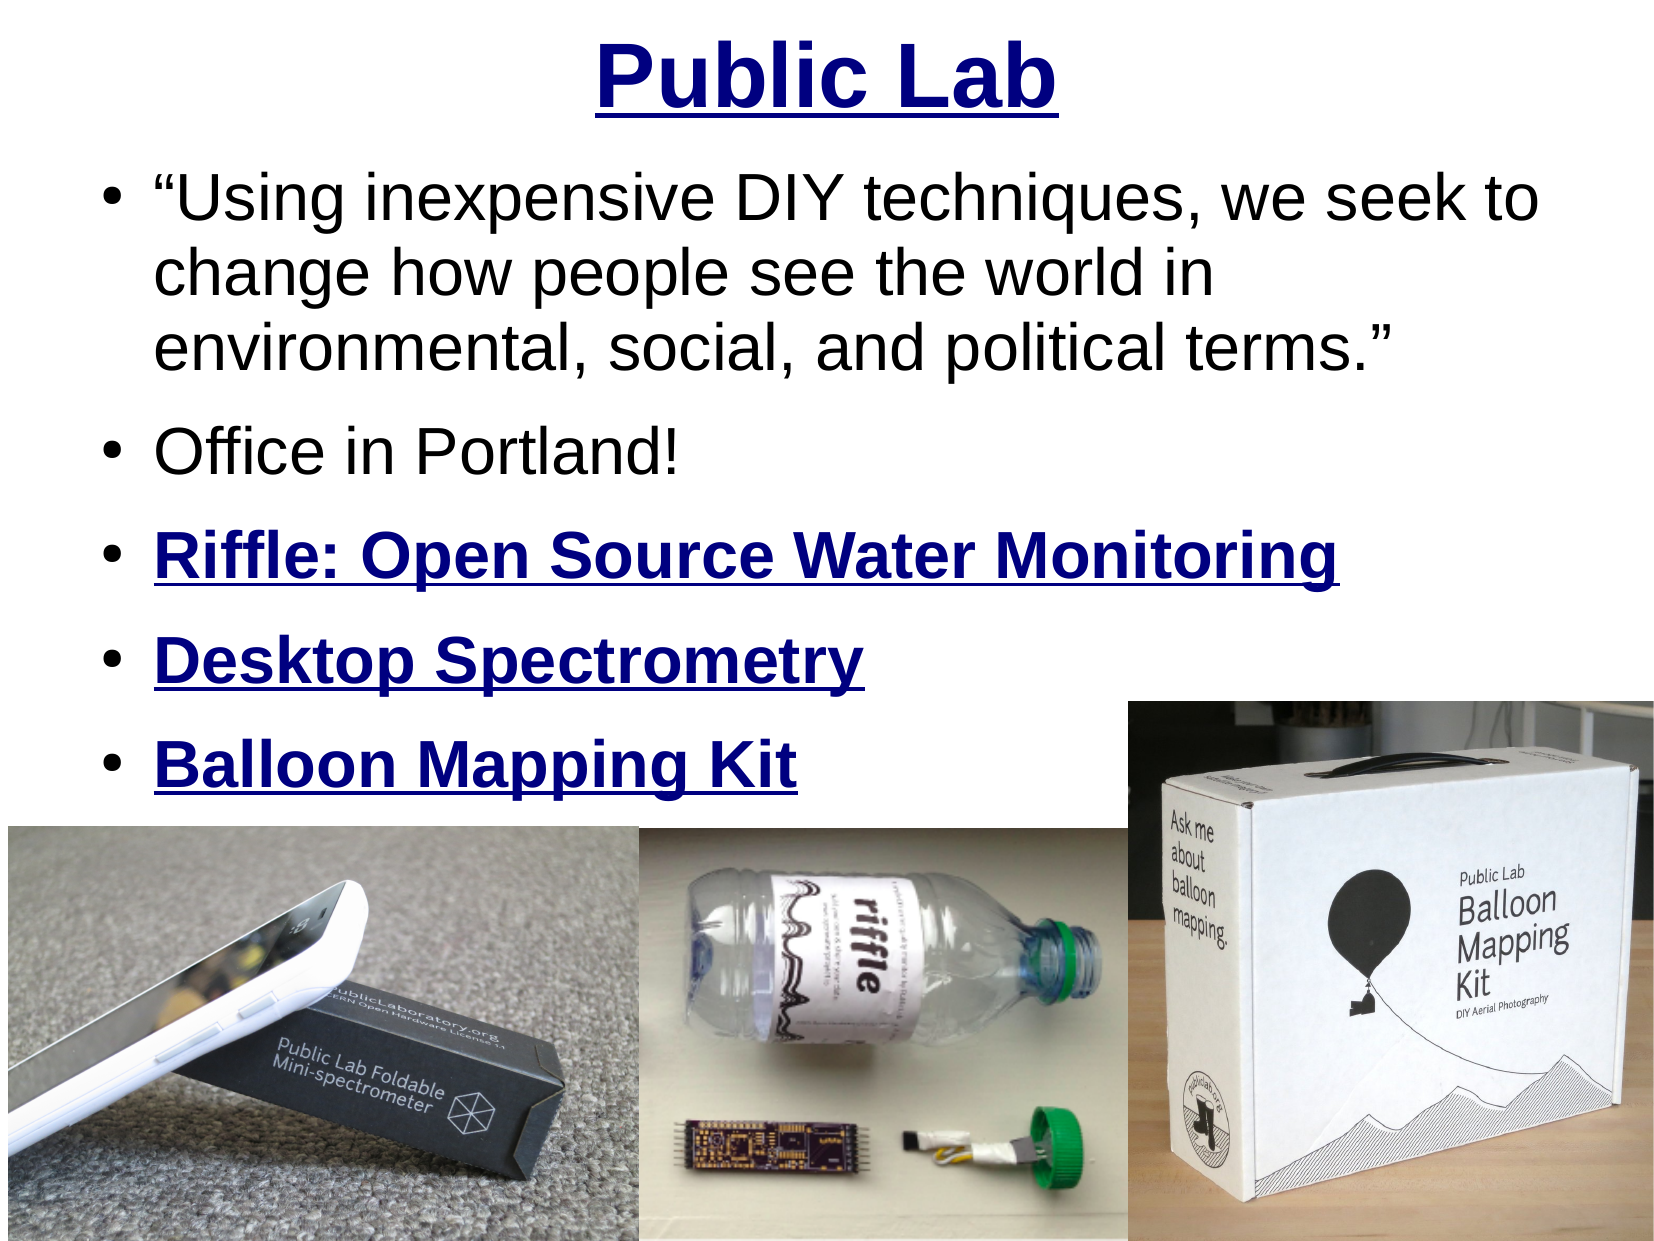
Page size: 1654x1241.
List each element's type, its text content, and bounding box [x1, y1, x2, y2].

picture [8, 701, 1654, 1241]
list “Using inexpensive DIY techniques, we seek to change how people see the world in environmental, social, and political terms.” Office in Portland! Riffle: Open Source Water Monitoring Desktop Spectrometry Balloon Mapping Kit [82, 160, 1571, 828]
title Public Lab [82, 0, 1571, 160]
